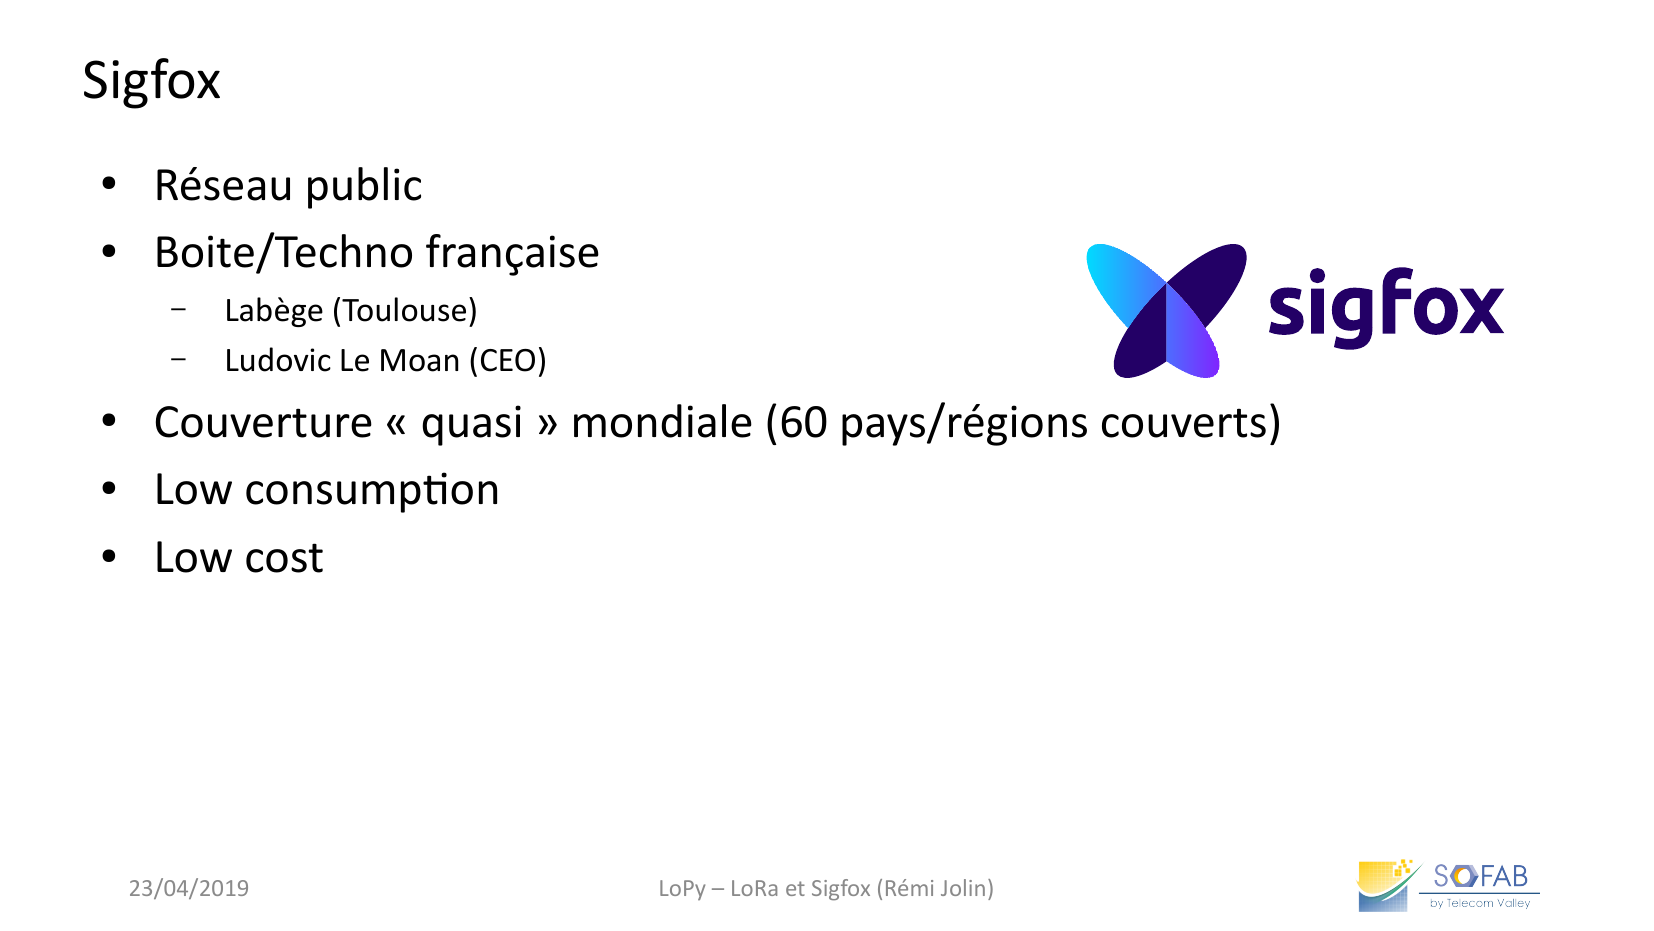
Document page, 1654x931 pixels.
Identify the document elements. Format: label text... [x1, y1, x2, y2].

picture [1086, 244, 1505, 378]
picture [1355, 859, 1540, 912]
list Réseau public Boite/Techno française Labège (Toulouse) Ludovic Le Moan (CEO) Couverture « quasi » mondiale (60 pays/régions couverts) Low consumption Low cost [82, 165, 1571, 757]
title Sigfox [82, 37, 1571, 130]
